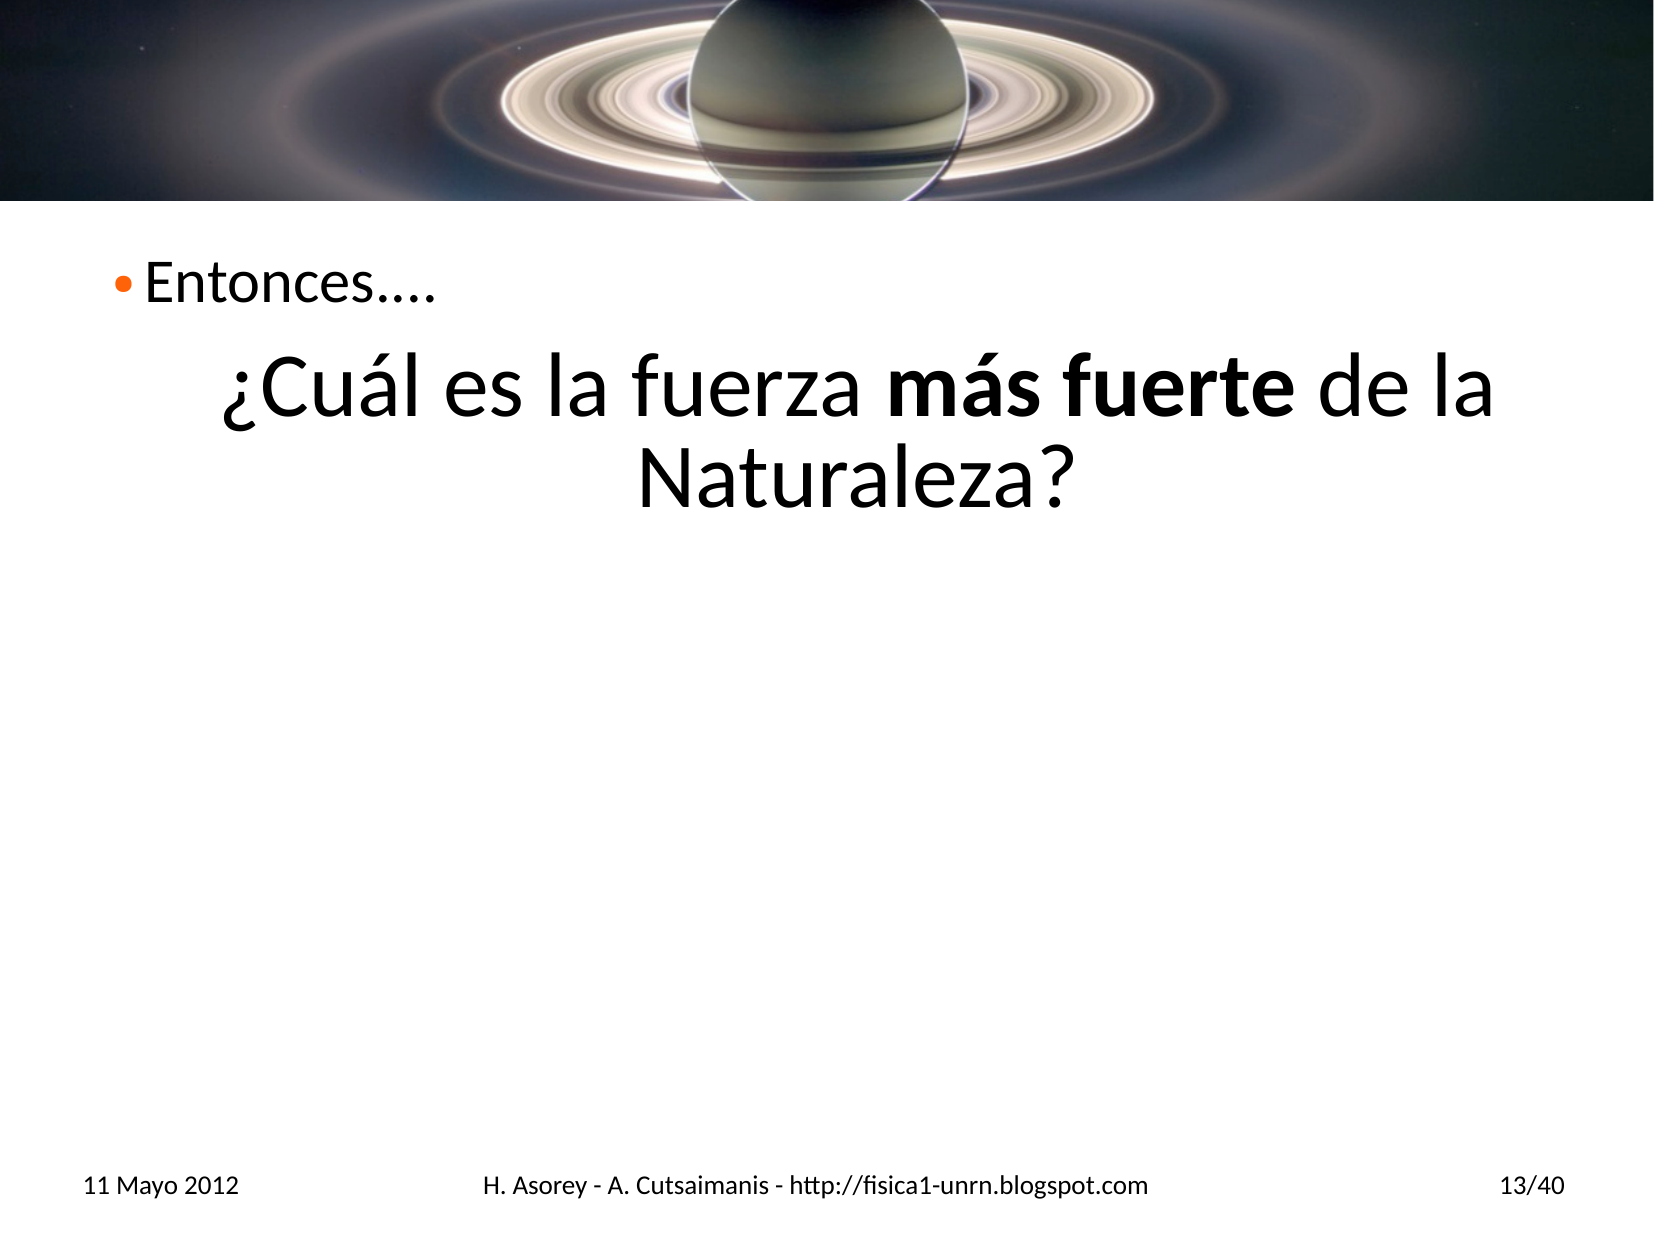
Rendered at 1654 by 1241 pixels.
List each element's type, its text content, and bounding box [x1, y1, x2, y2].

picture [0, 0, 1654, 201]
list Entonces.... ¿Cuál es la fuerza más fuerte de la Naturaleza? [82, 255, 1571, 1156]
